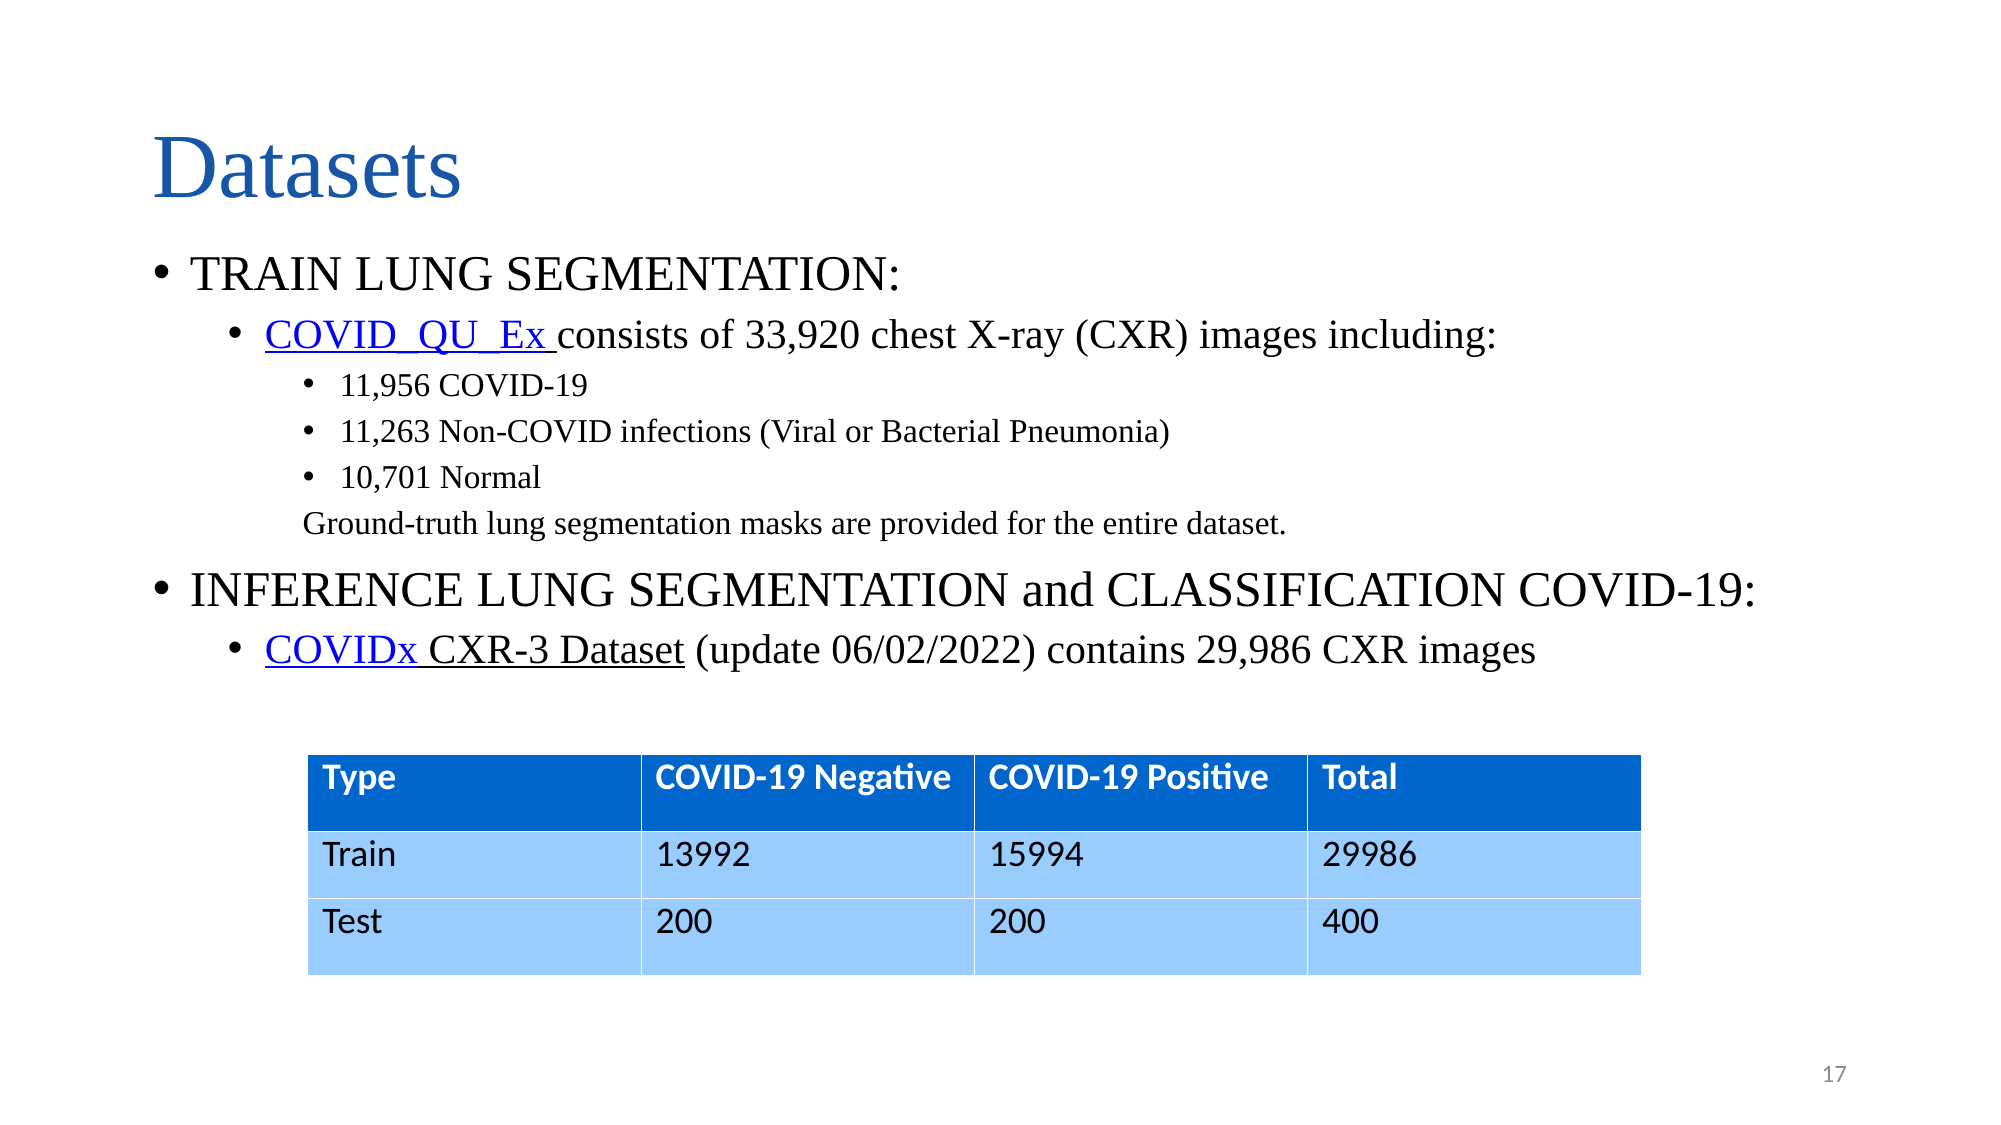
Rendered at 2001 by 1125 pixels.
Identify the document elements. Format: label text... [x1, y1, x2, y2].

text_box <number> [1412, 1042, 1862, 1103]
table_header Type [308, 755, 641, 831]
table_cell 200 [975, 899, 1307, 975]
table_cell 13992 [642, 832, 974, 898]
table_cell Train [308, 832, 641, 898]
table_cell 200 [642, 899, 974, 975]
table_cell 400 [1308, 899, 1641, 975]
table_cell Test [308, 899, 641, 975]
table_header COVID-19 Positive [975, 755, 1307, 831]
table_header COVID-19 Negative [642, 755, 974, 831]
text_box TRAIN LUNG SEGMENTATION: COVID_QU_Ex consists of 33,920 chest X-ray (CXR) images including: 11,956 COVID-19 11,263 Non-COVID infections (Viral or Bacterial Pneumonia) 10,701 Normal Ground-truth lung segmentation masks are provided for the entire dataset. INFERENCE LUNG SEGMENTATION and CLASSIFICATION COVID-19: COVIDx CXR-3 Dataset (update 06/02/2022) contains 29,986 CXR images [137, 240, 1862, 954]
table_cell 15994 [975, 832, 1307, 898]
table_header Total [1308, 755, 1641, 831]
text_box Datasets [137, 59, 1862, 240]
table_cell 29986 [1308, 832, 1641, 898]
